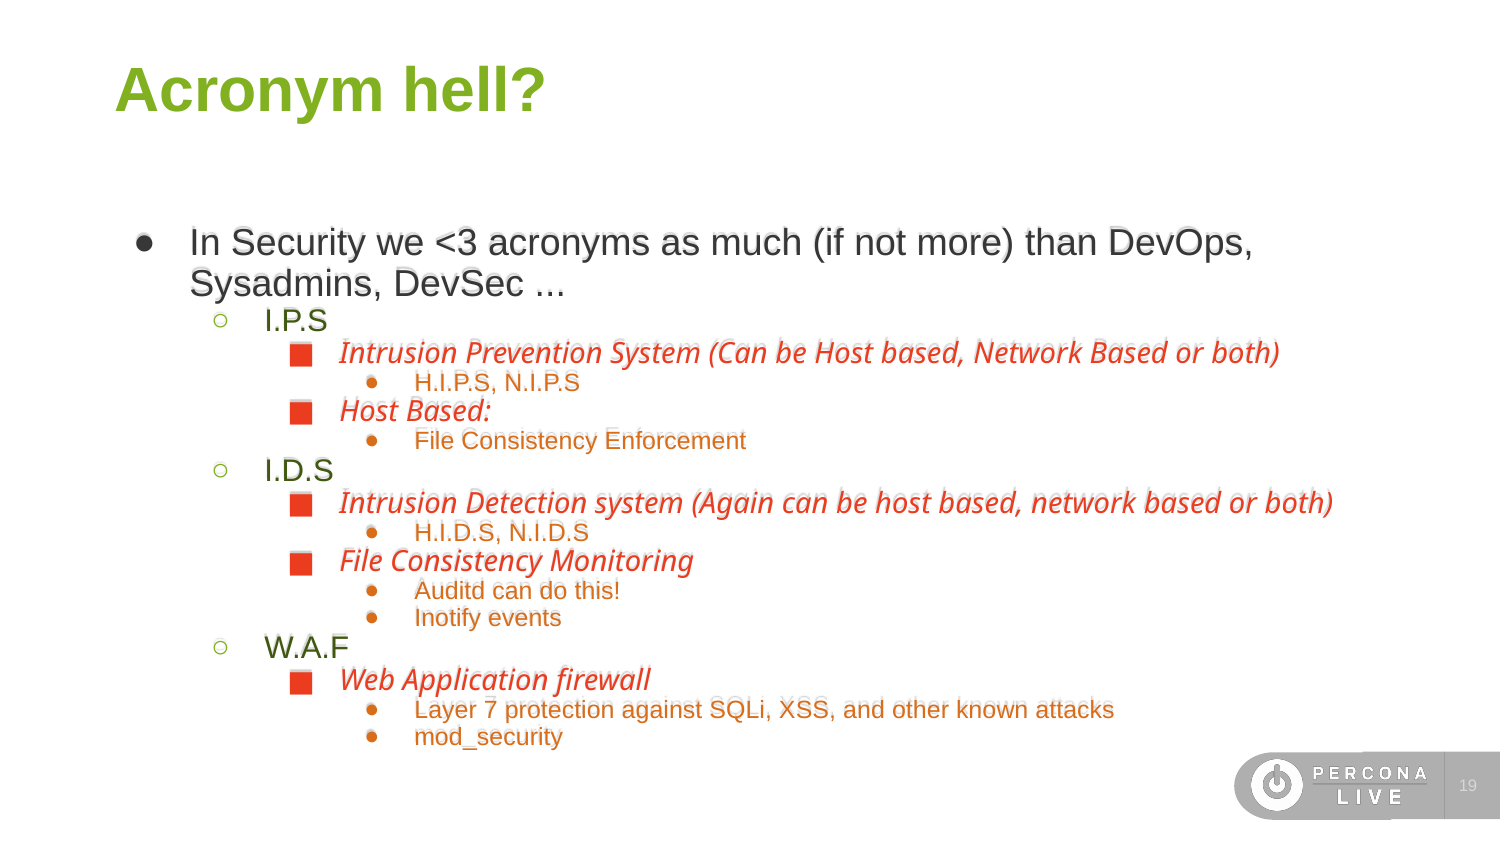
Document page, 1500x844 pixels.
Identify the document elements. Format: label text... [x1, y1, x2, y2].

picture [1251, 759, 1427, 811]
title Acronym hell? [103, 6, 1397, 176]
list In Security we <3 acronyms as much (if not more) than DevOps, Sysadmins, DevSec ... I.P.S Intrusion Prevention System (Can be Host based, Network Based or both) H.I.P.S, N.I.P.S Host Based: File Consistency Enforcement I.D.S Intrusion Detection system (Again can be host based, network based or both) H.I.D.S, N.I.D.S File Consistency Monitoring Auditd can do this! Inotify events W.A.F Web Application firewall Layer 7 protection against SQLi, XSS, and other known attacks mod_security [103, 217, 1397, 732]
